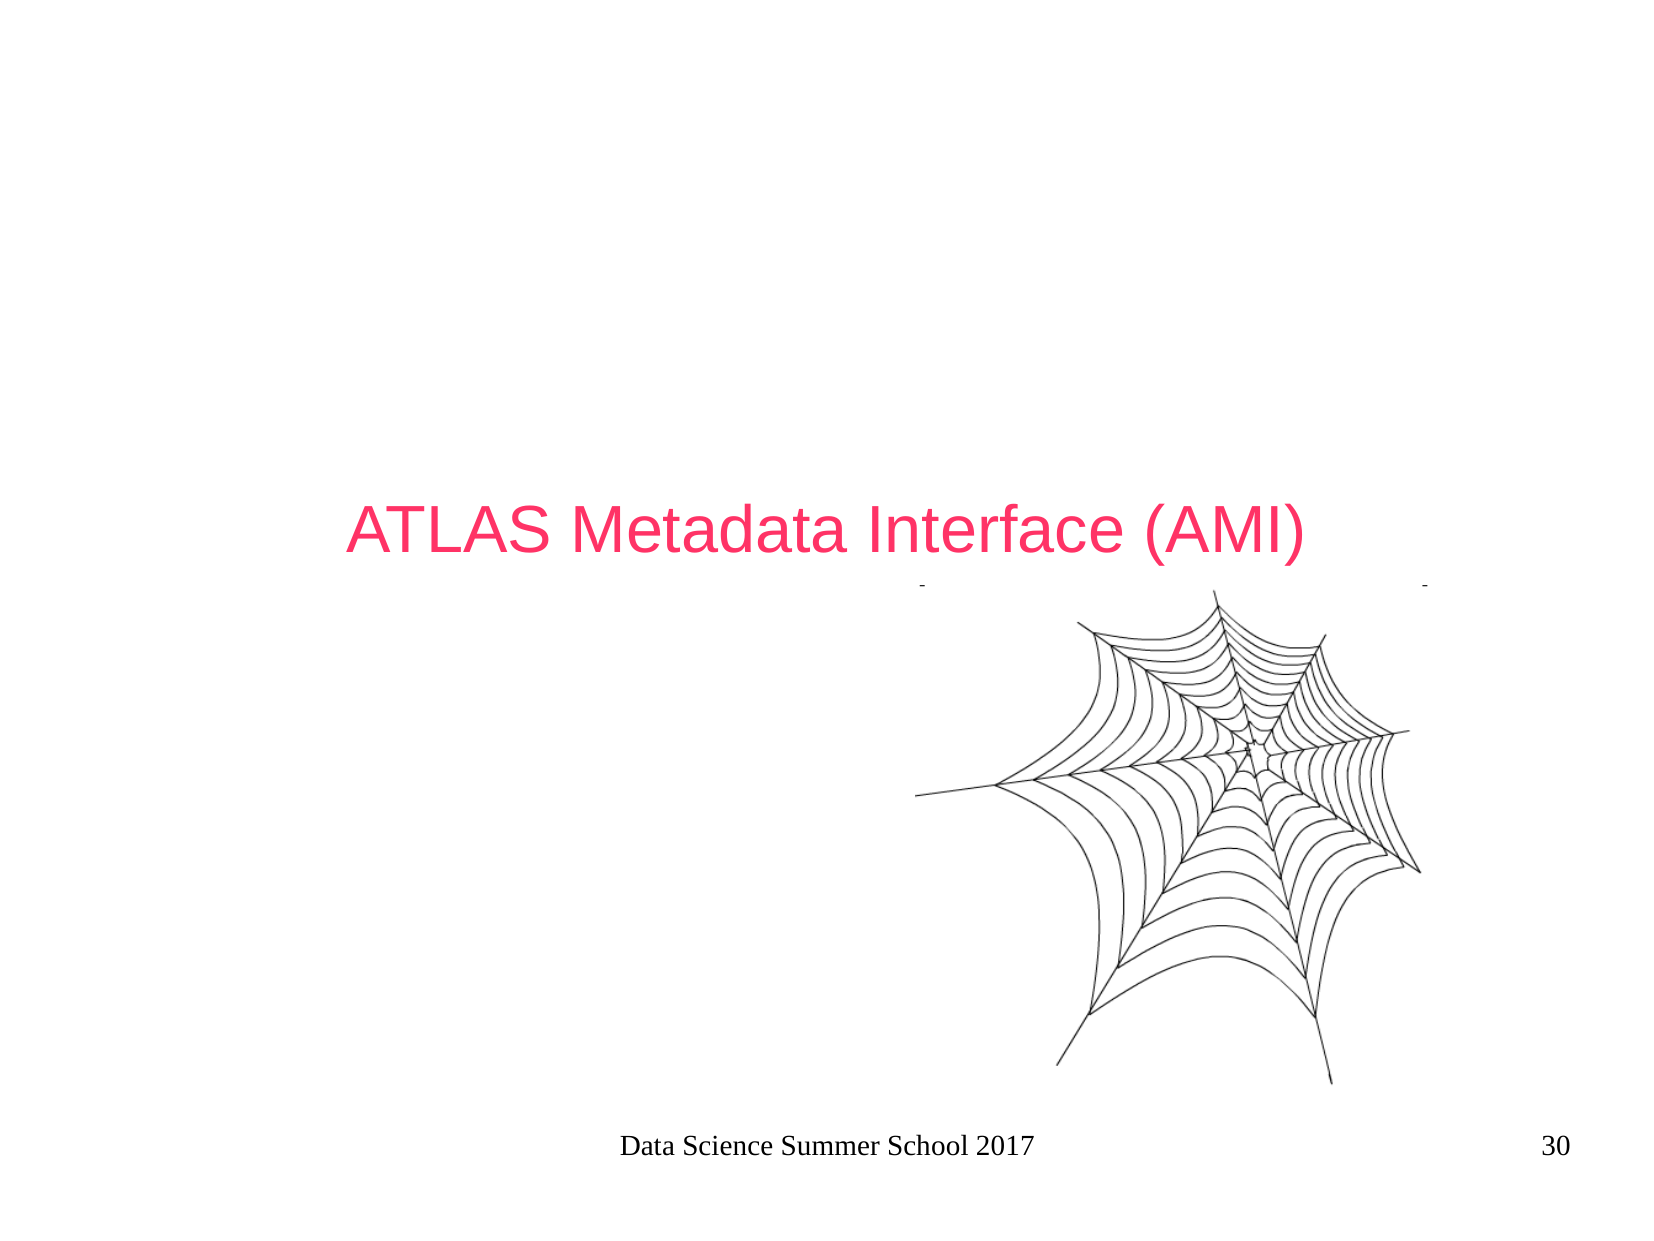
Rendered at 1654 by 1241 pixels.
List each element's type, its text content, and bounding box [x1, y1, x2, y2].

subtitle ATLAS Metadata Interface (AMI) [82, 49, 1571, 1010]
picture [915, 584, 1441, 1097]
